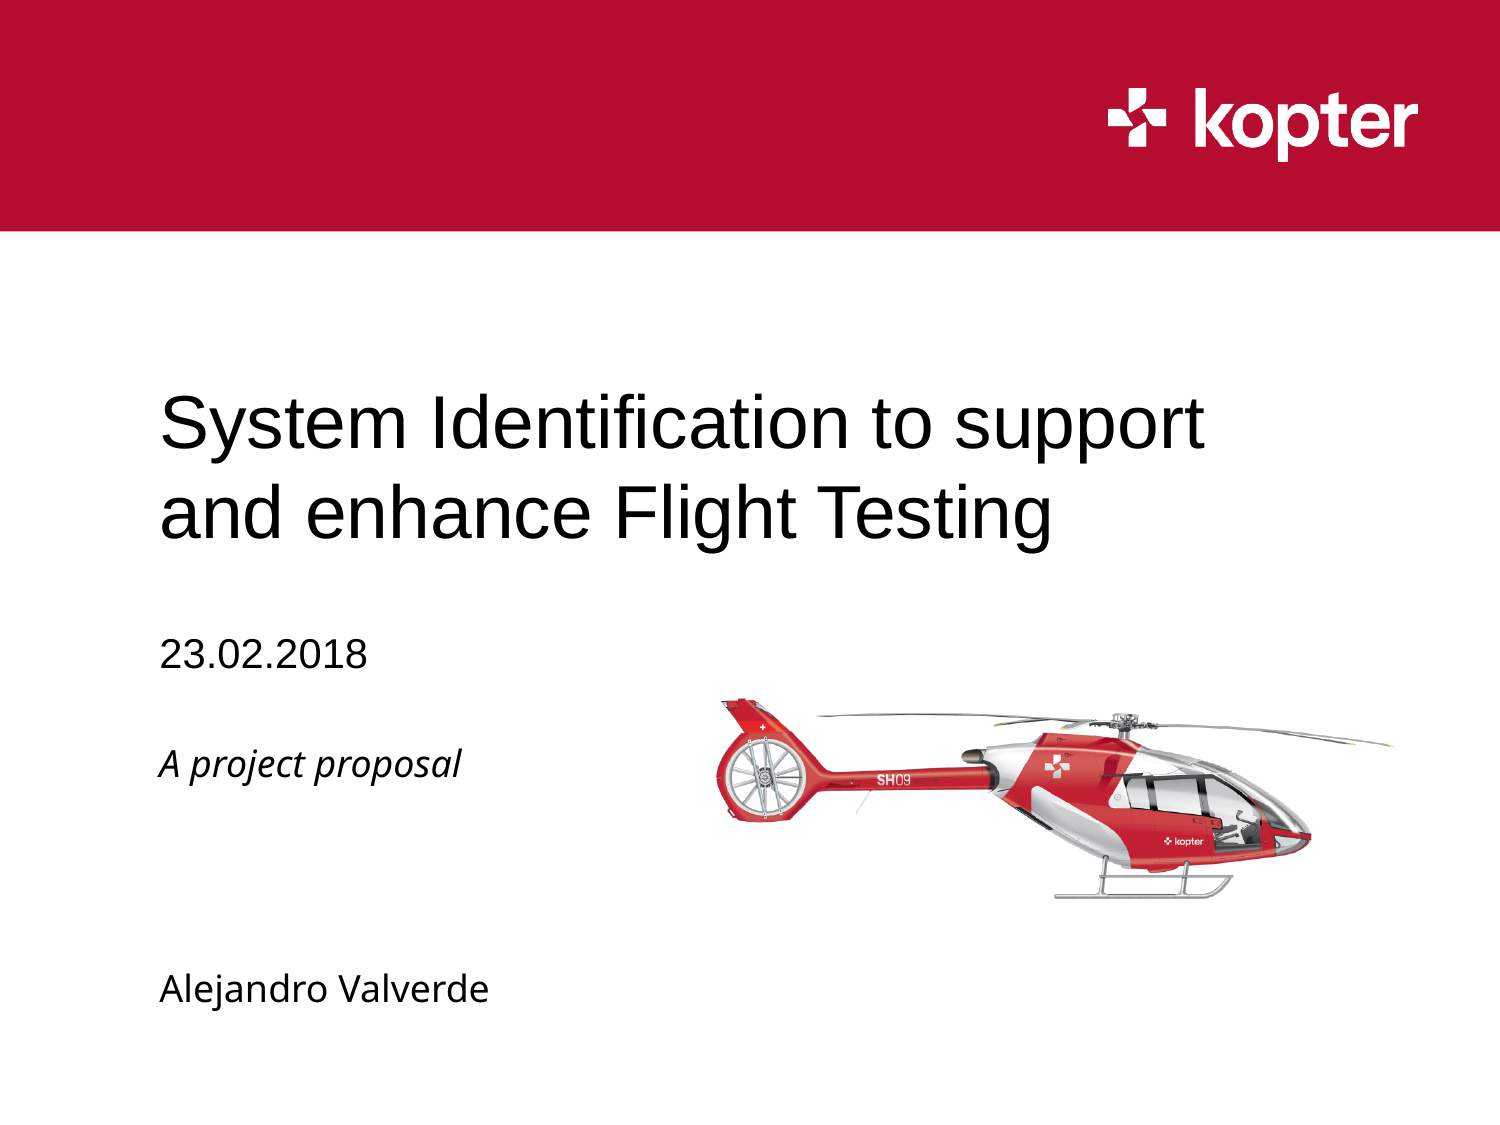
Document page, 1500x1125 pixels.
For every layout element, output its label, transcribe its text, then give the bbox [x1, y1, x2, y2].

title System Identification to support and enhance Flight Testing [159, 316, 1347, 554]
picture [1108, 88, 1418, 162]
subtitle 23.02.2018 [159, 626, 654, 739]
text_box A project proposal Alejandro Valverde [159, 739, 677, 942]
picture [715, 698, 1395, 899]
